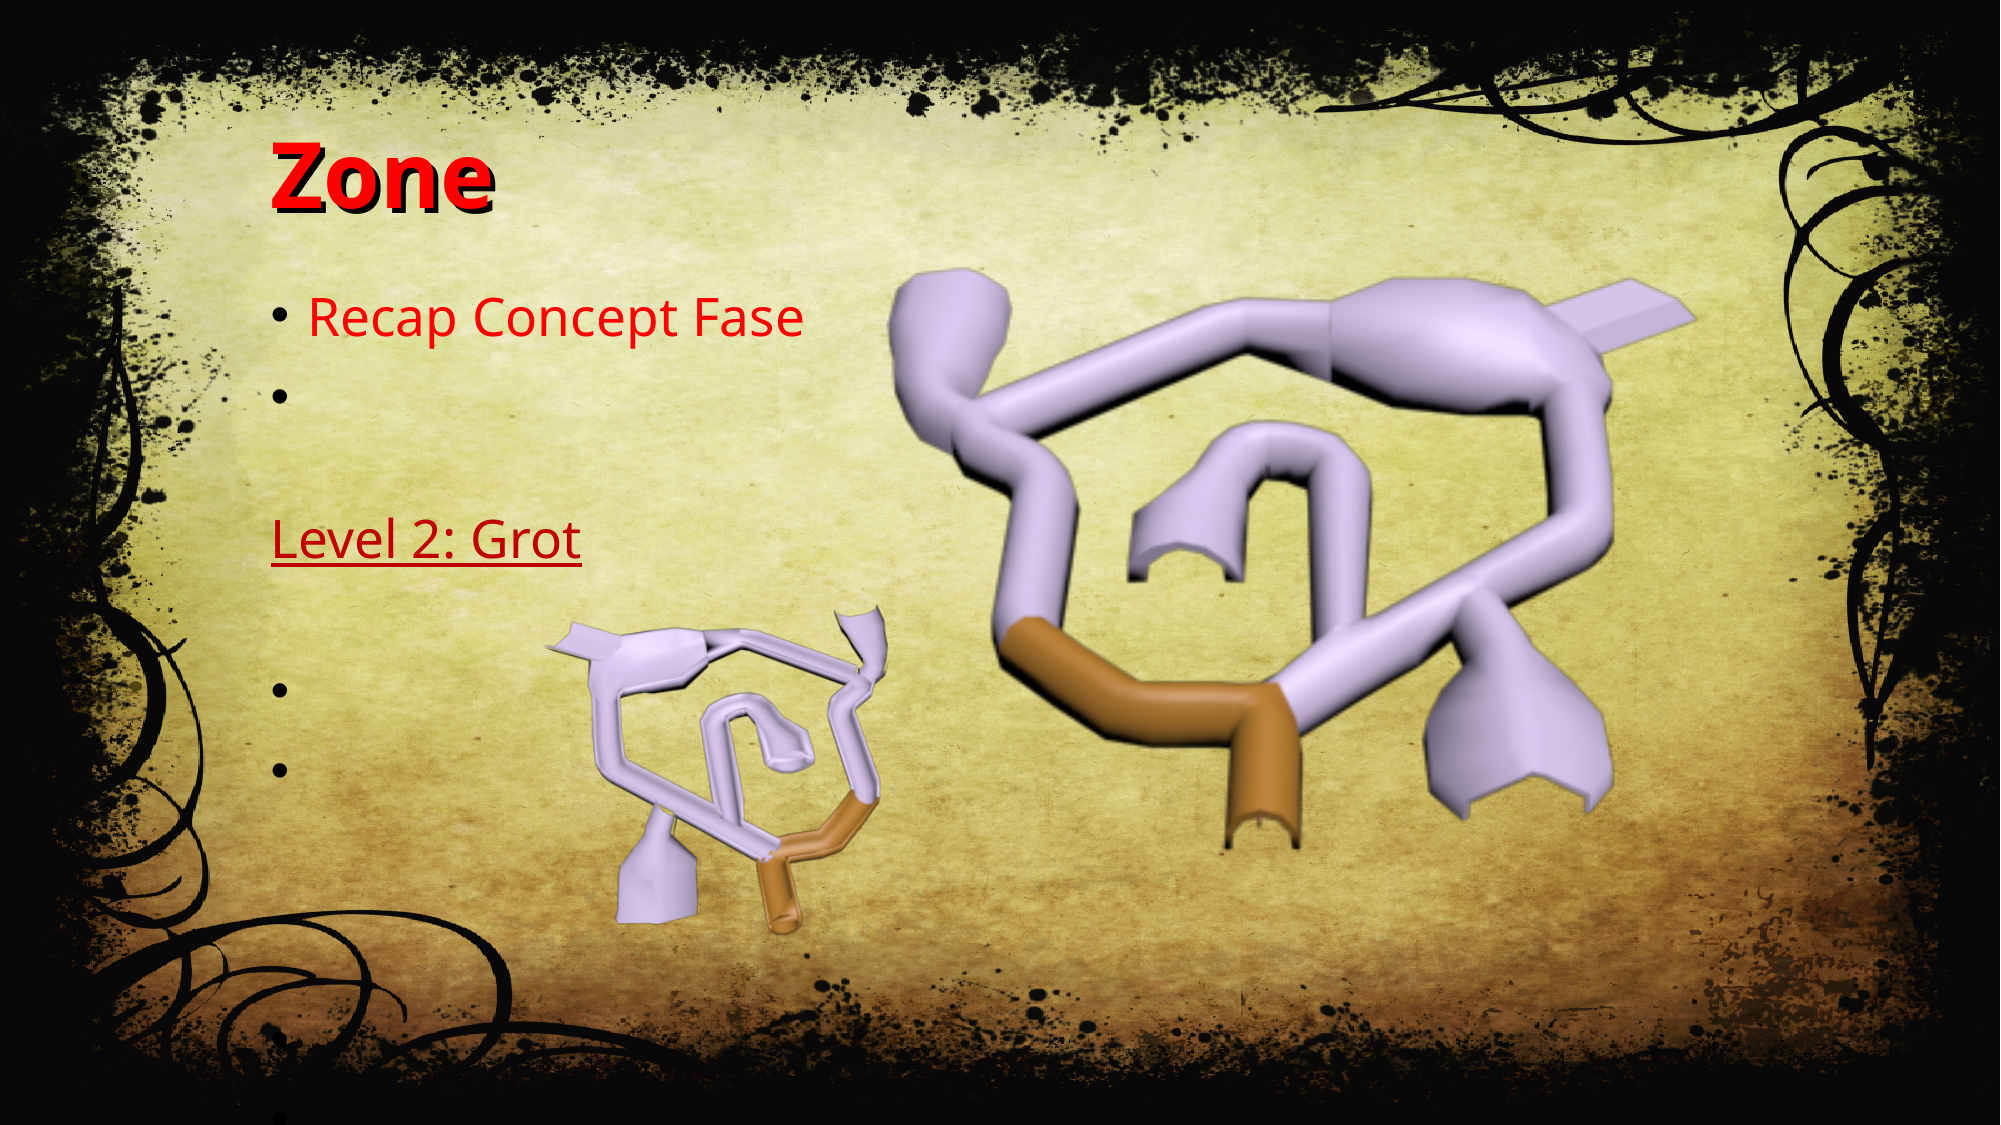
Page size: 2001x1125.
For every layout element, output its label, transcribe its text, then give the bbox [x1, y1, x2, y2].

title Zone [255, 70, 504, 288]
list Recap Concept Fase Level 2: Grot [255, 288, 504, 1002]
picture [453, 0, 2000, 1125]
